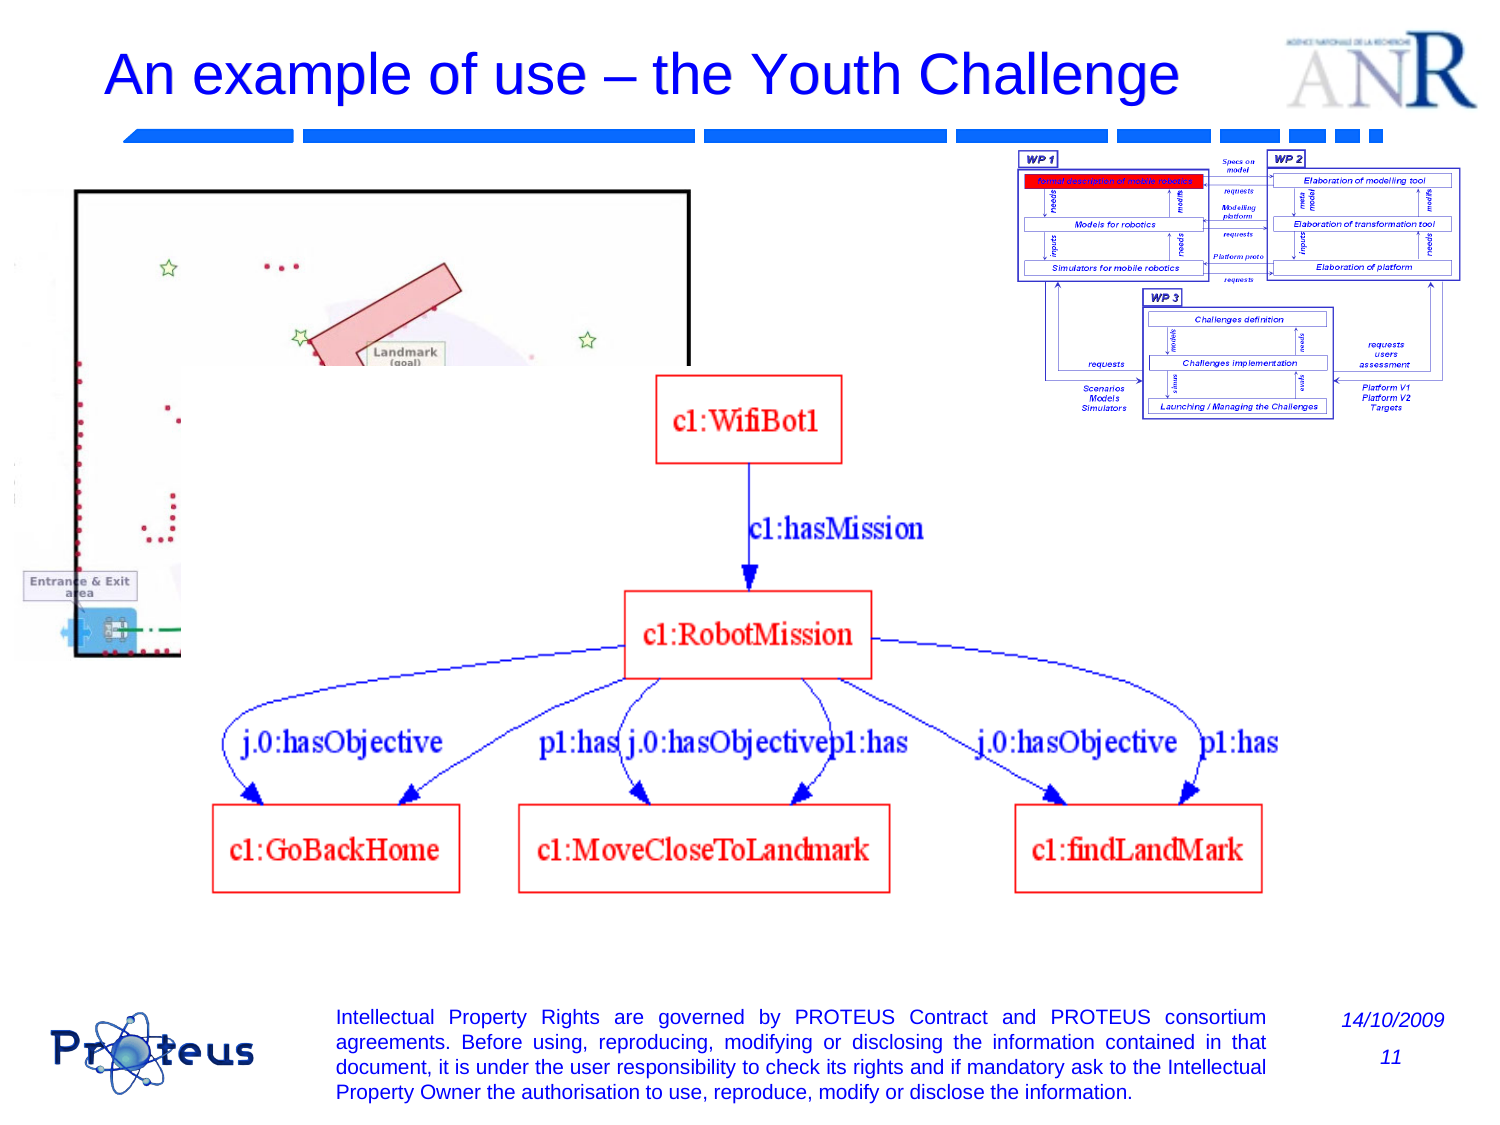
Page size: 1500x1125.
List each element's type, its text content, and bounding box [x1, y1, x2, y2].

title An example of use – the Youth Challenge [23, 11, 1264, 130]
picture [35, 1003, 272, 1101]
picture [14, 149, 1461, 901]
picture [1281, 27, 1484, 115]
